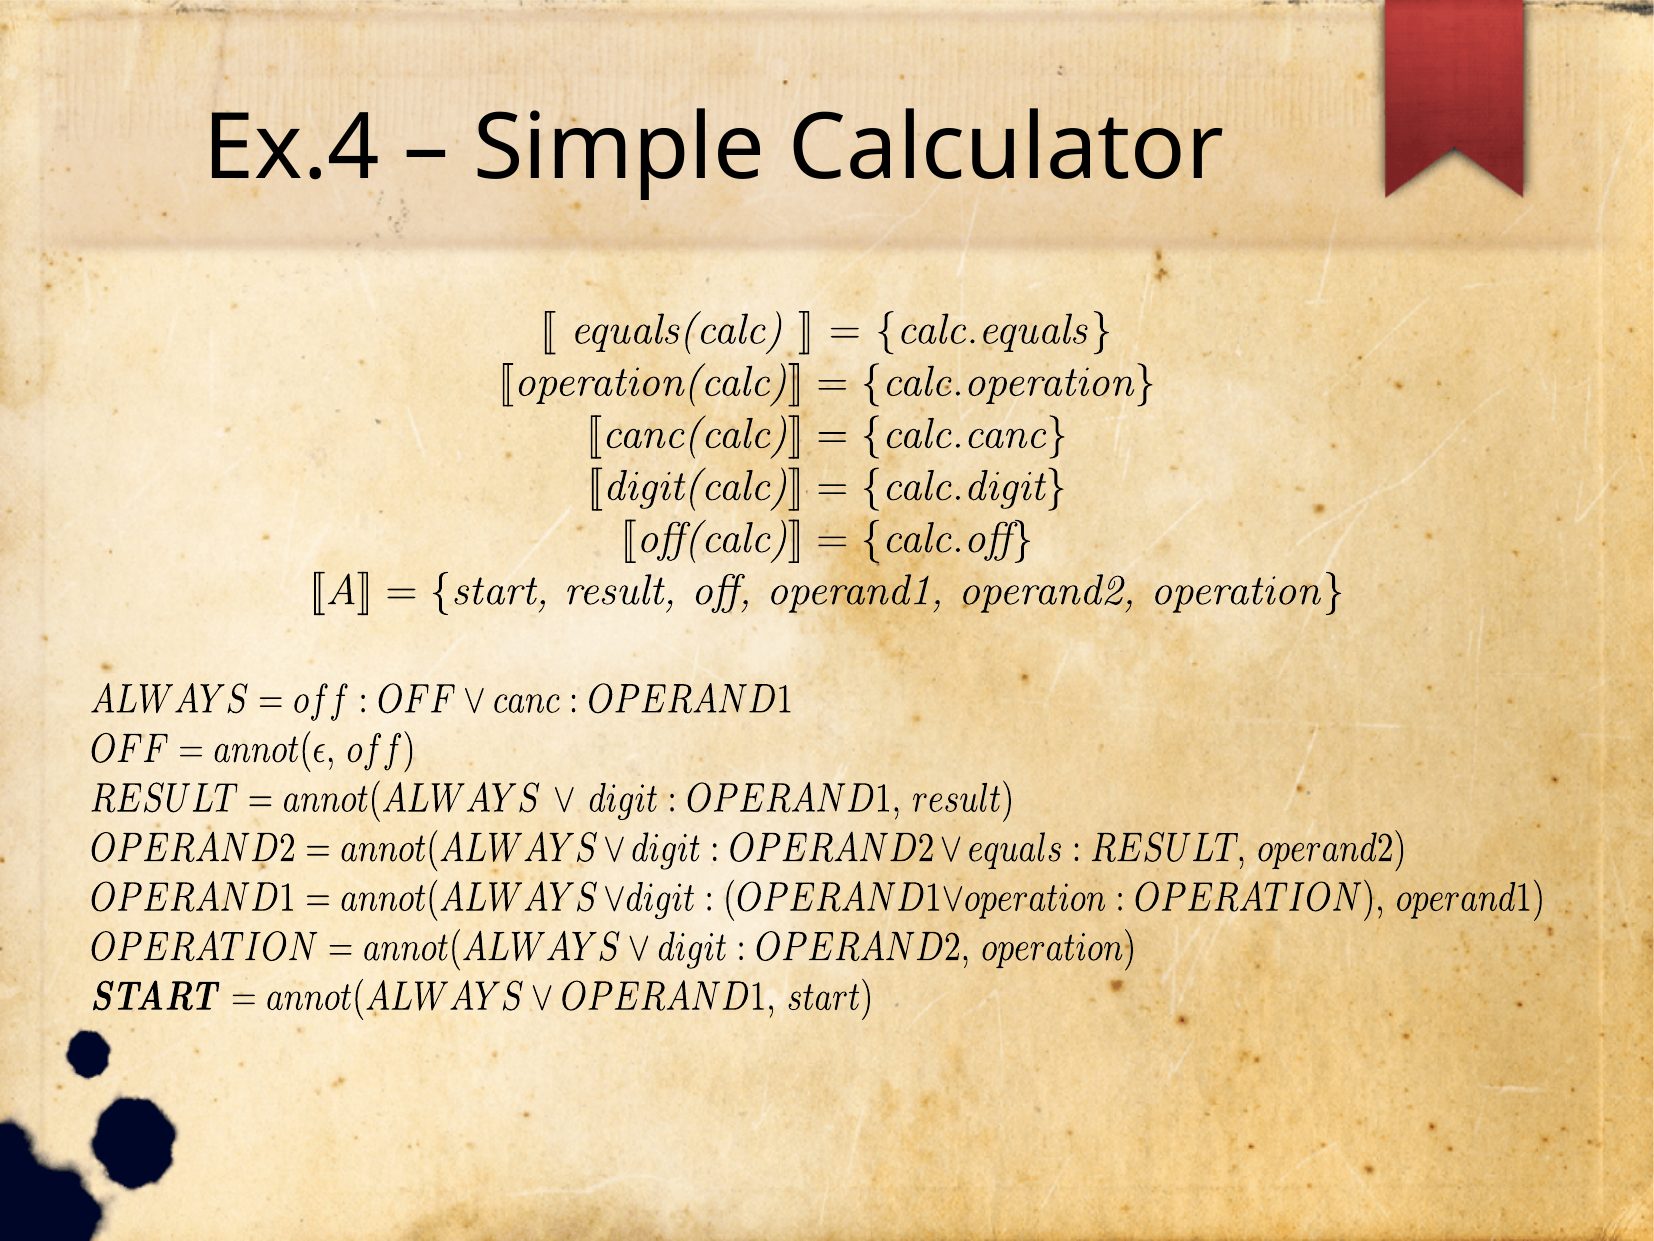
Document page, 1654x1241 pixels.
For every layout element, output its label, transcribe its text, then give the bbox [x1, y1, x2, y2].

picture [0, 0, 1654, 1241]
title Ex.4 – Simple Calculator [82, 49, 1347, 237]
